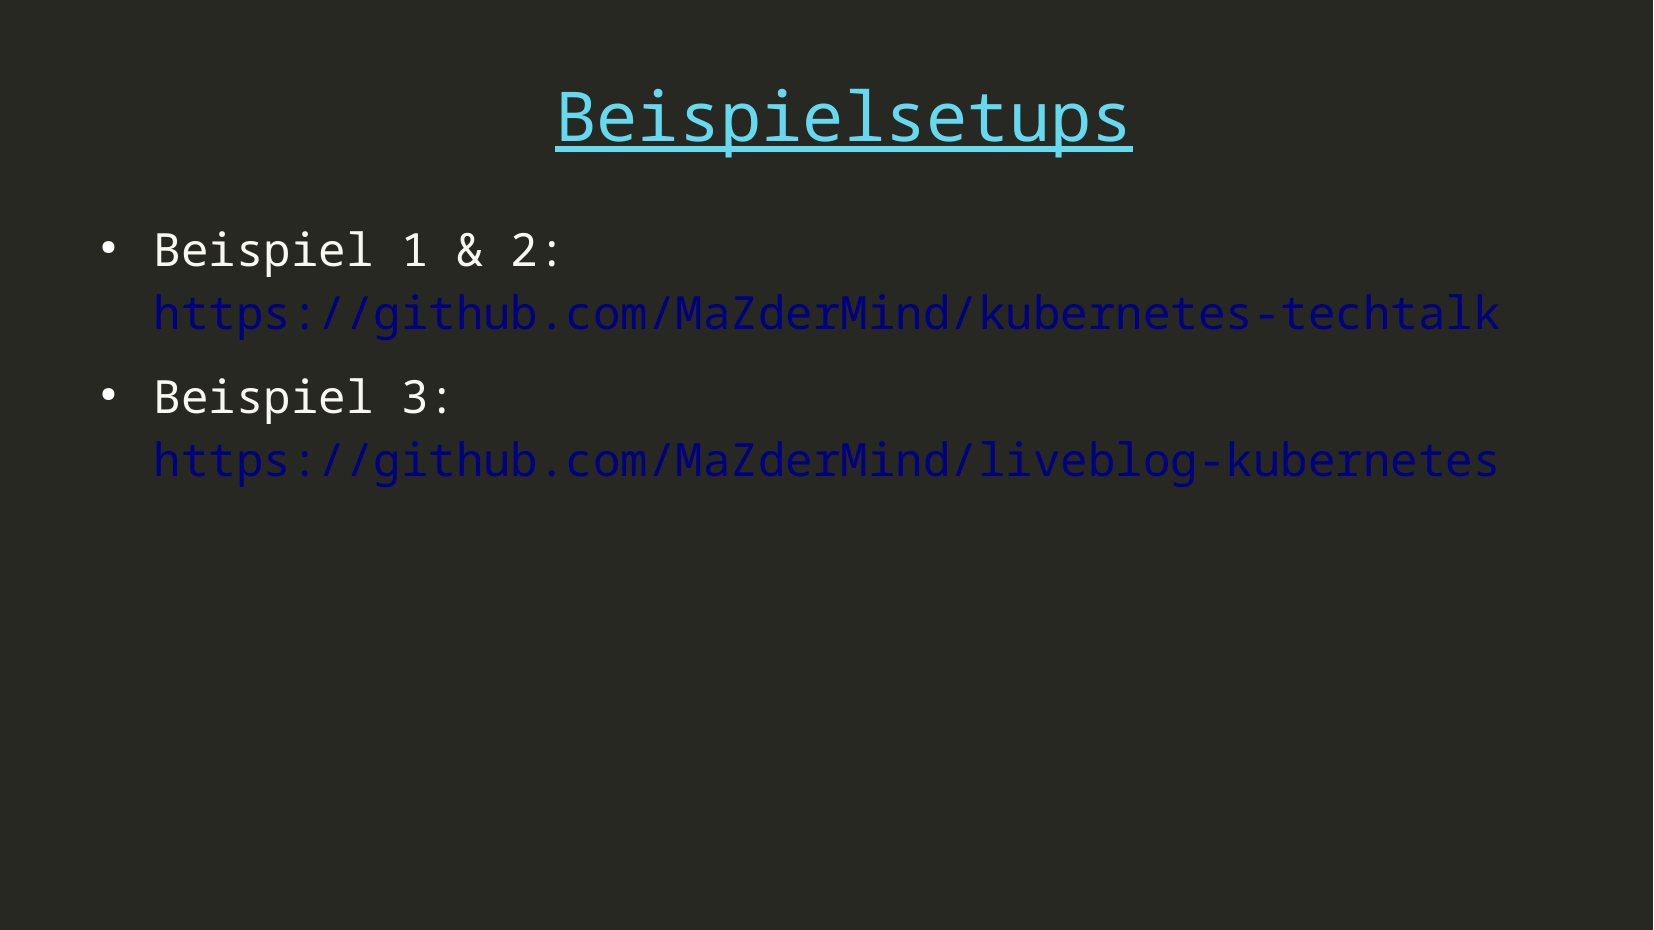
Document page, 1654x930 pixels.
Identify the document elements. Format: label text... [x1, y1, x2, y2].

title Beispielsetups [82, 36, 1571, 193]
list Beispiel 1 & 2: https://github.com/MaZderMind/kubernetes-techtalk Beispiel 3: https://github.com/MaZderMind/liveblog-kubernetes [82, 217, 1571, 811]
